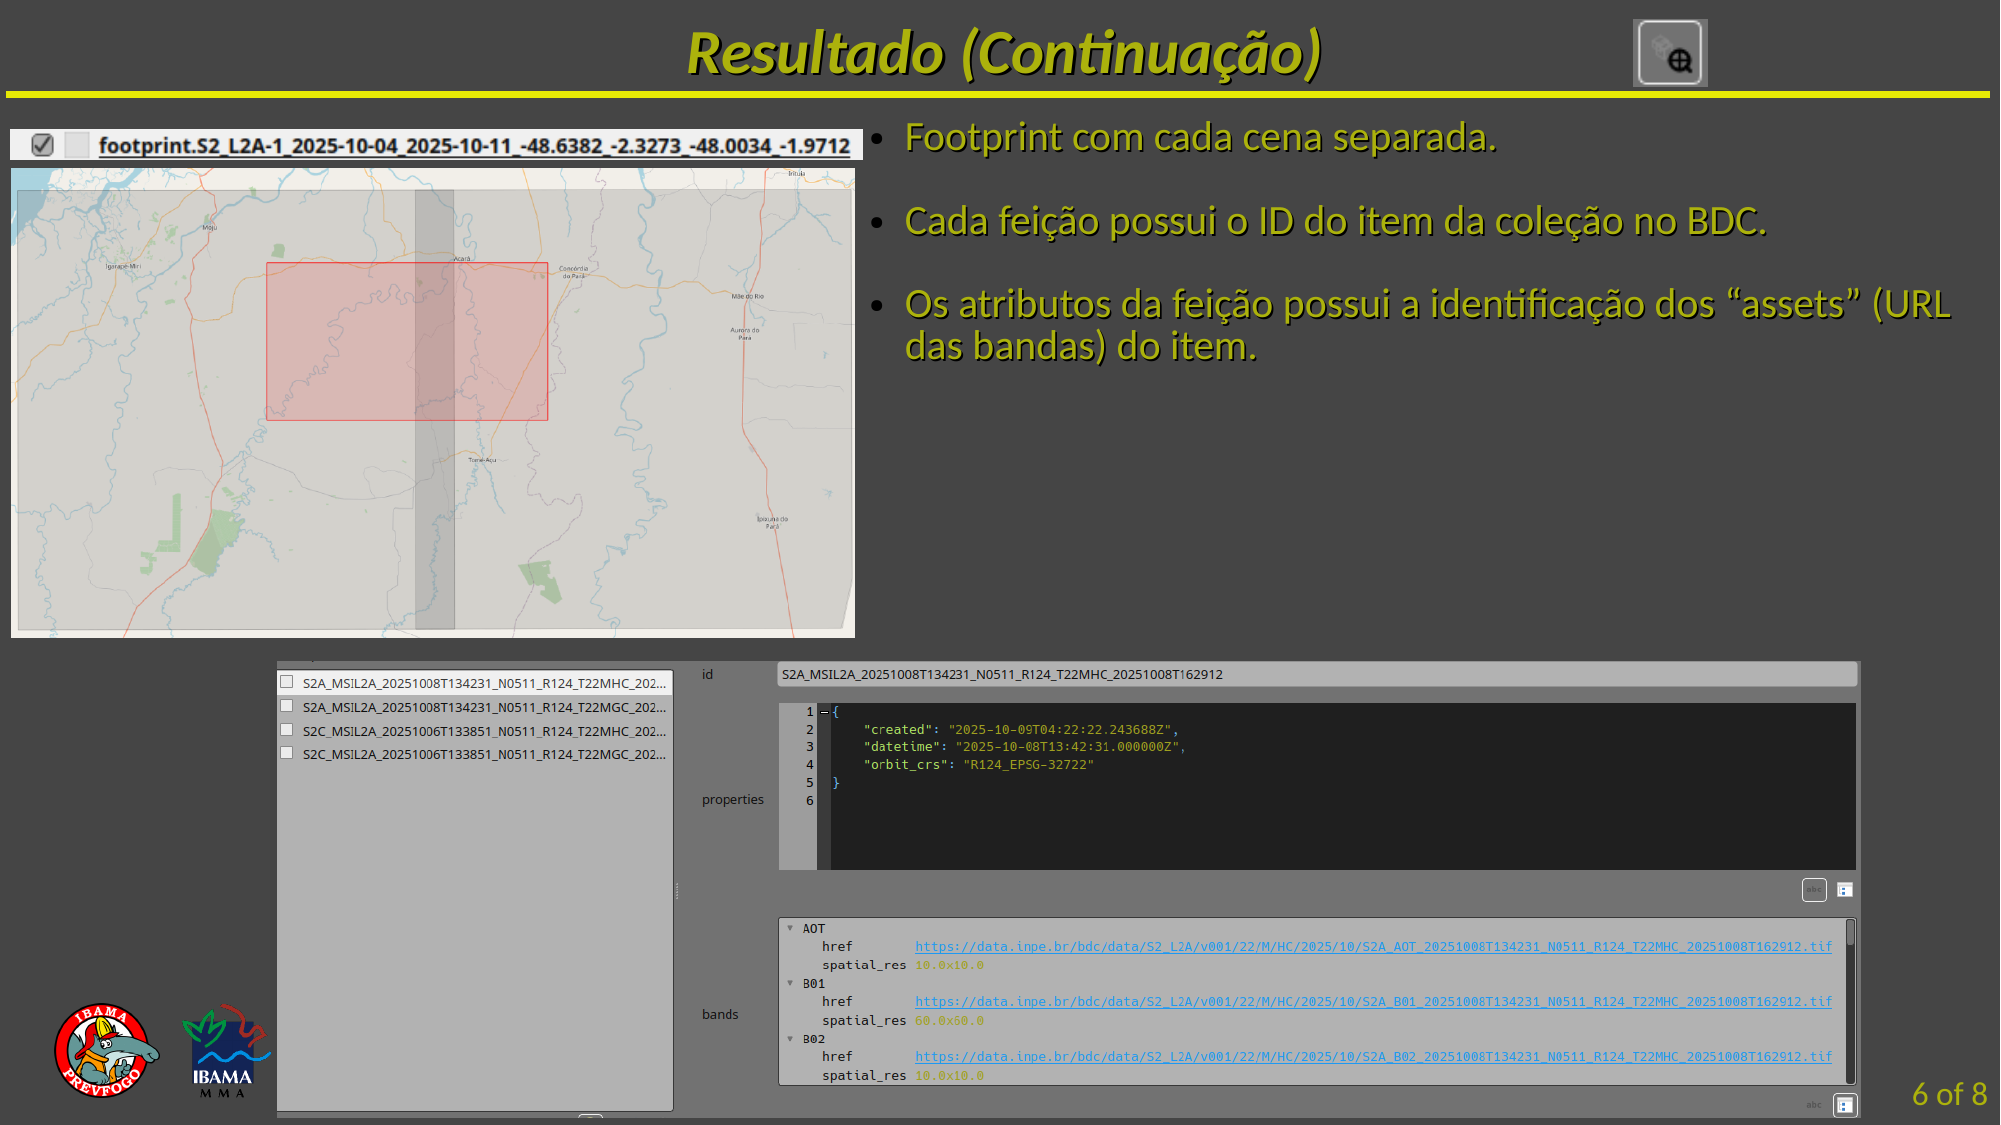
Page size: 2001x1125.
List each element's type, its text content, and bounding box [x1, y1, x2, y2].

picture [173, 1003, 272, 1098]
picture [1633, 19, 1708, 87]
text_box Footprint com cada cena separada. Cada feição possui o ID do item da coleção no BDC. Os atributos da feição possui a identificação dos “assets” (URL das bandas) do item. [854, 112, 1985, 469]
text_box <número> of 8 [1757, 1080, 1989, 1125]
picture [10, 129, 863, 160]
picture [54, 1003, 160, 1098]
subtitle Resultado (Continuação) [9, 11, 2000, 95]
picture [277, 661, 1861, 1118]
picture [11, 168, 855, 638]
